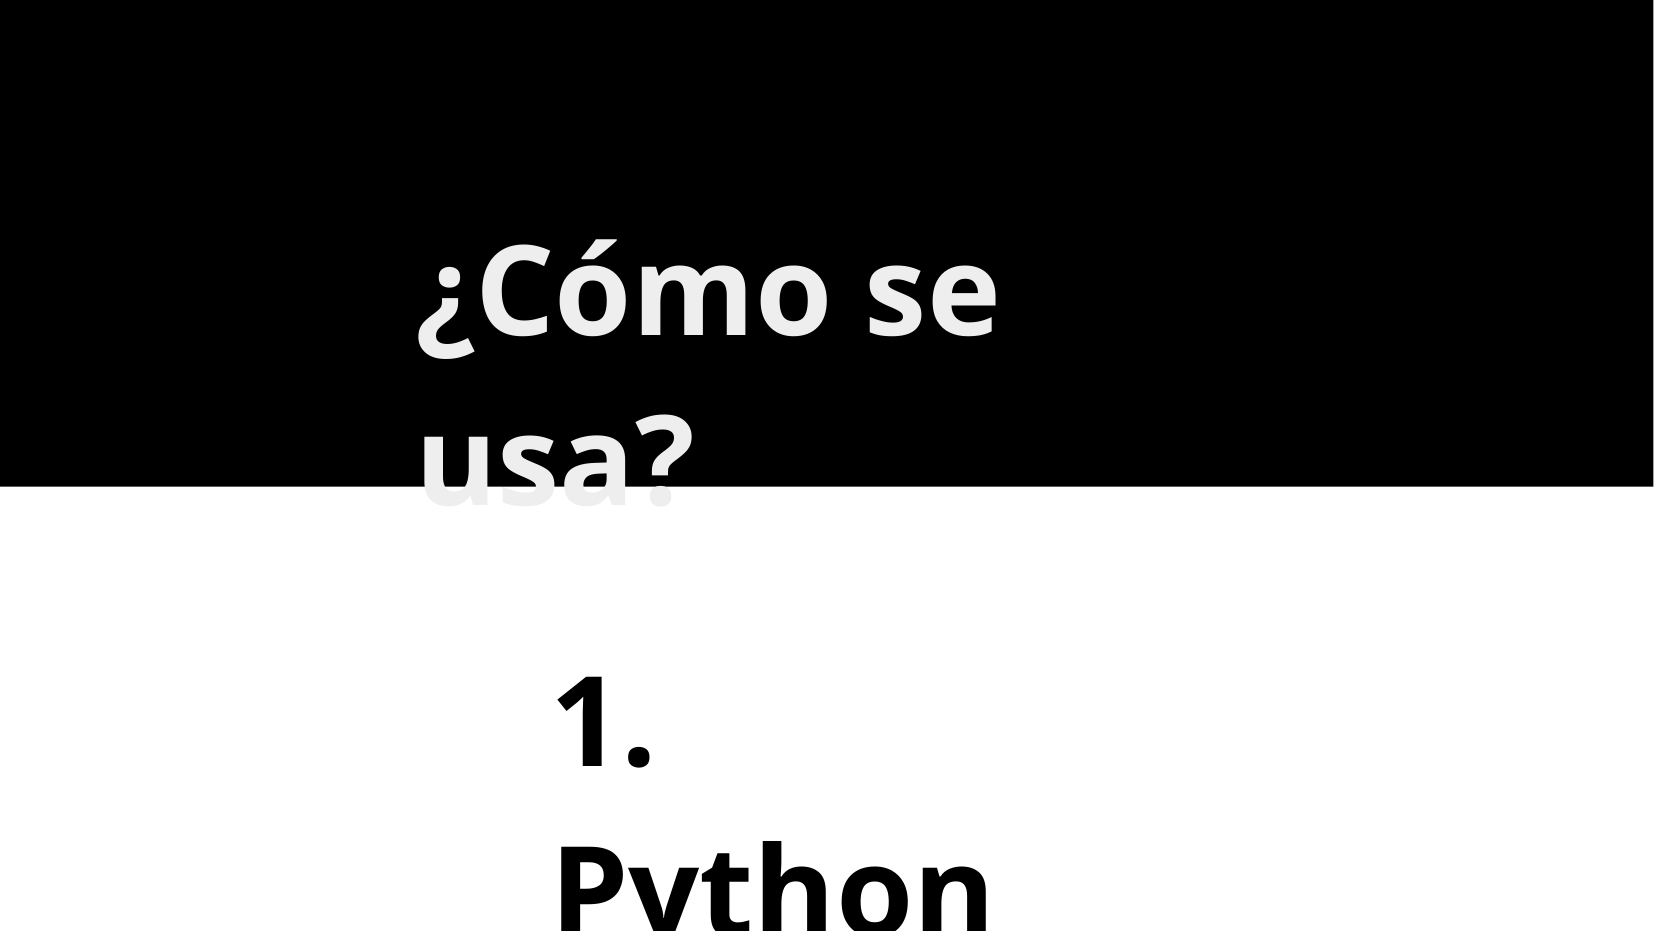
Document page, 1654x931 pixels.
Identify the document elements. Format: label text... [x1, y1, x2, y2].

text_box 1. Python [535, 625, 1119, 766]
text_box ¿Cómo se usa? [400, 194, 1254, 335]
text_box [583, 473, 607, 487]
text_box [0, 0, 1654, 487]
